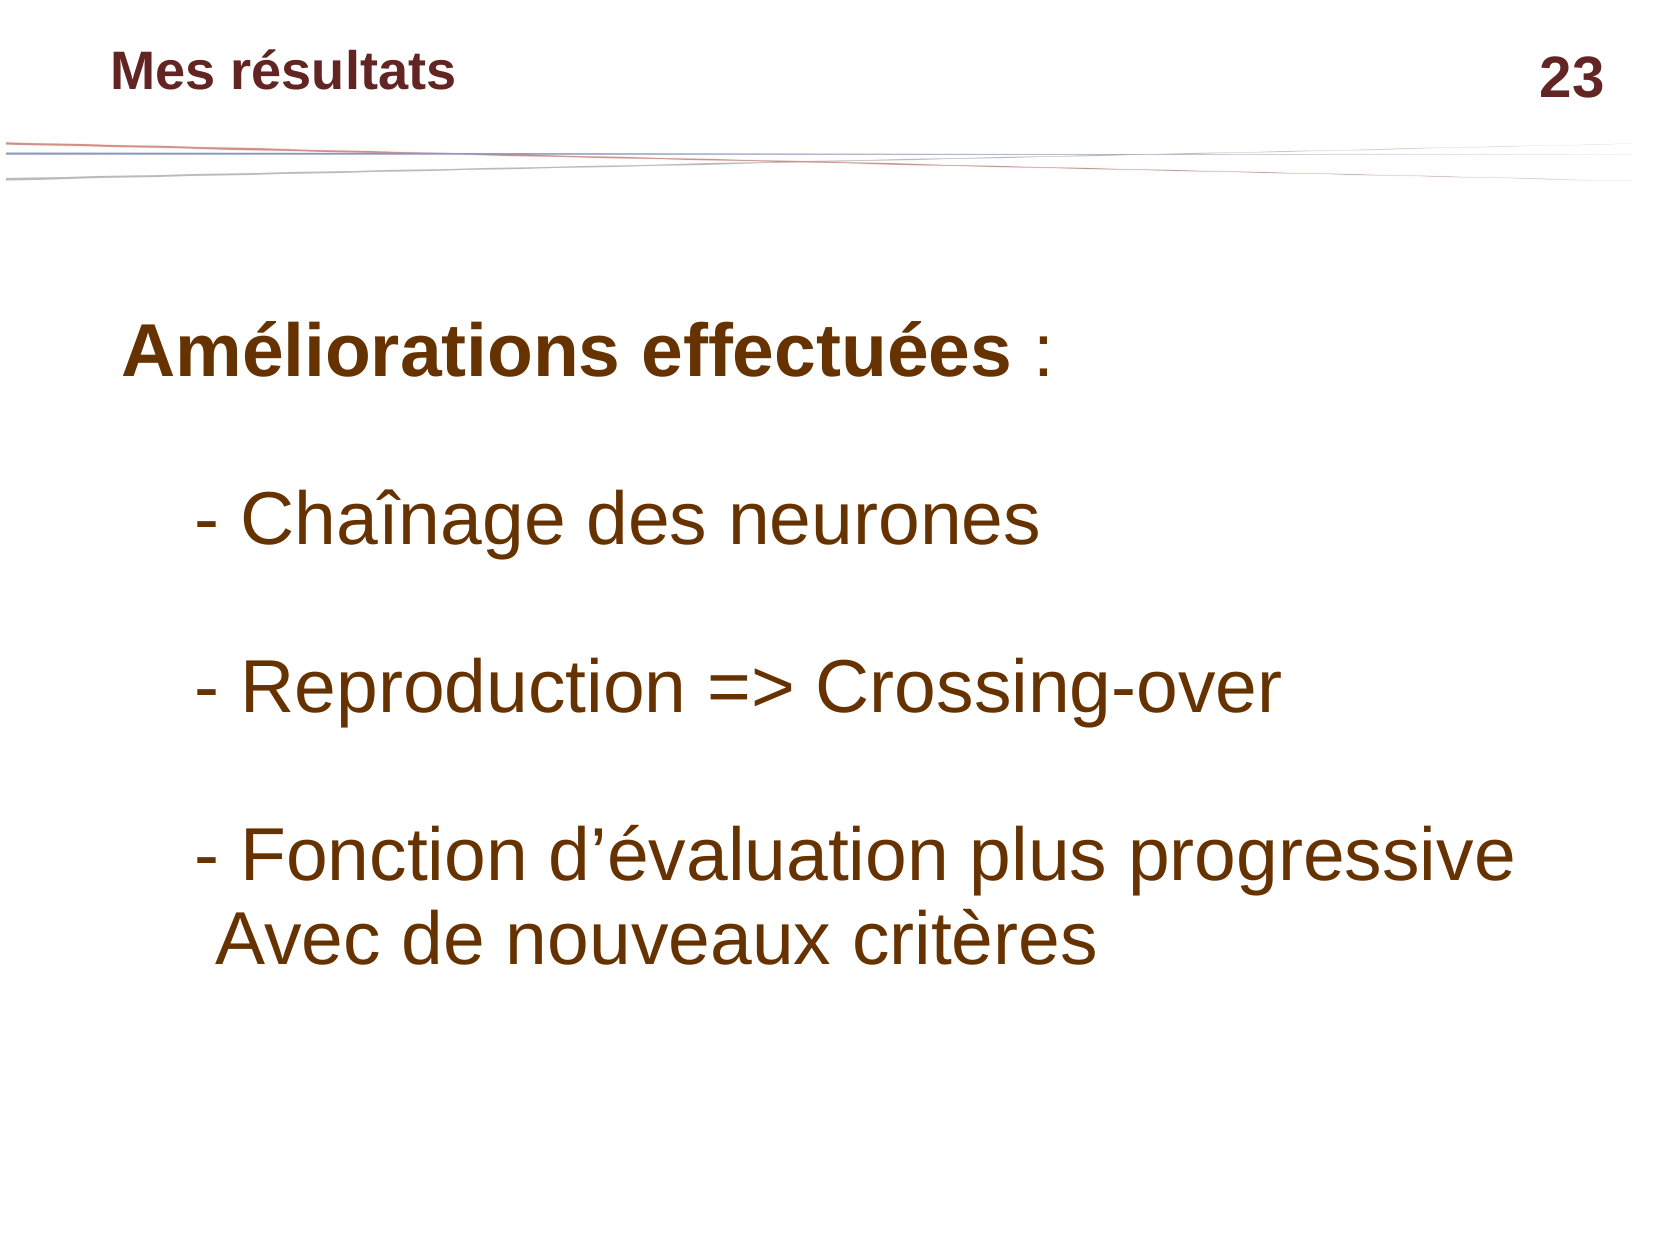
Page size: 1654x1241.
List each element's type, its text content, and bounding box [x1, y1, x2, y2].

title Mes résultats [17, 35, 550, 121]
title 23 [1507, 15, 1638, 134]
picture [6, 133, 1632, 208]
text_box Améliorations effectuées : - Chaînage des neurones - Reproduction => Crossing-over - Fonction d’évaluation plus progressive Avec de nouveaux critères [106, 301, 1533, 988]
